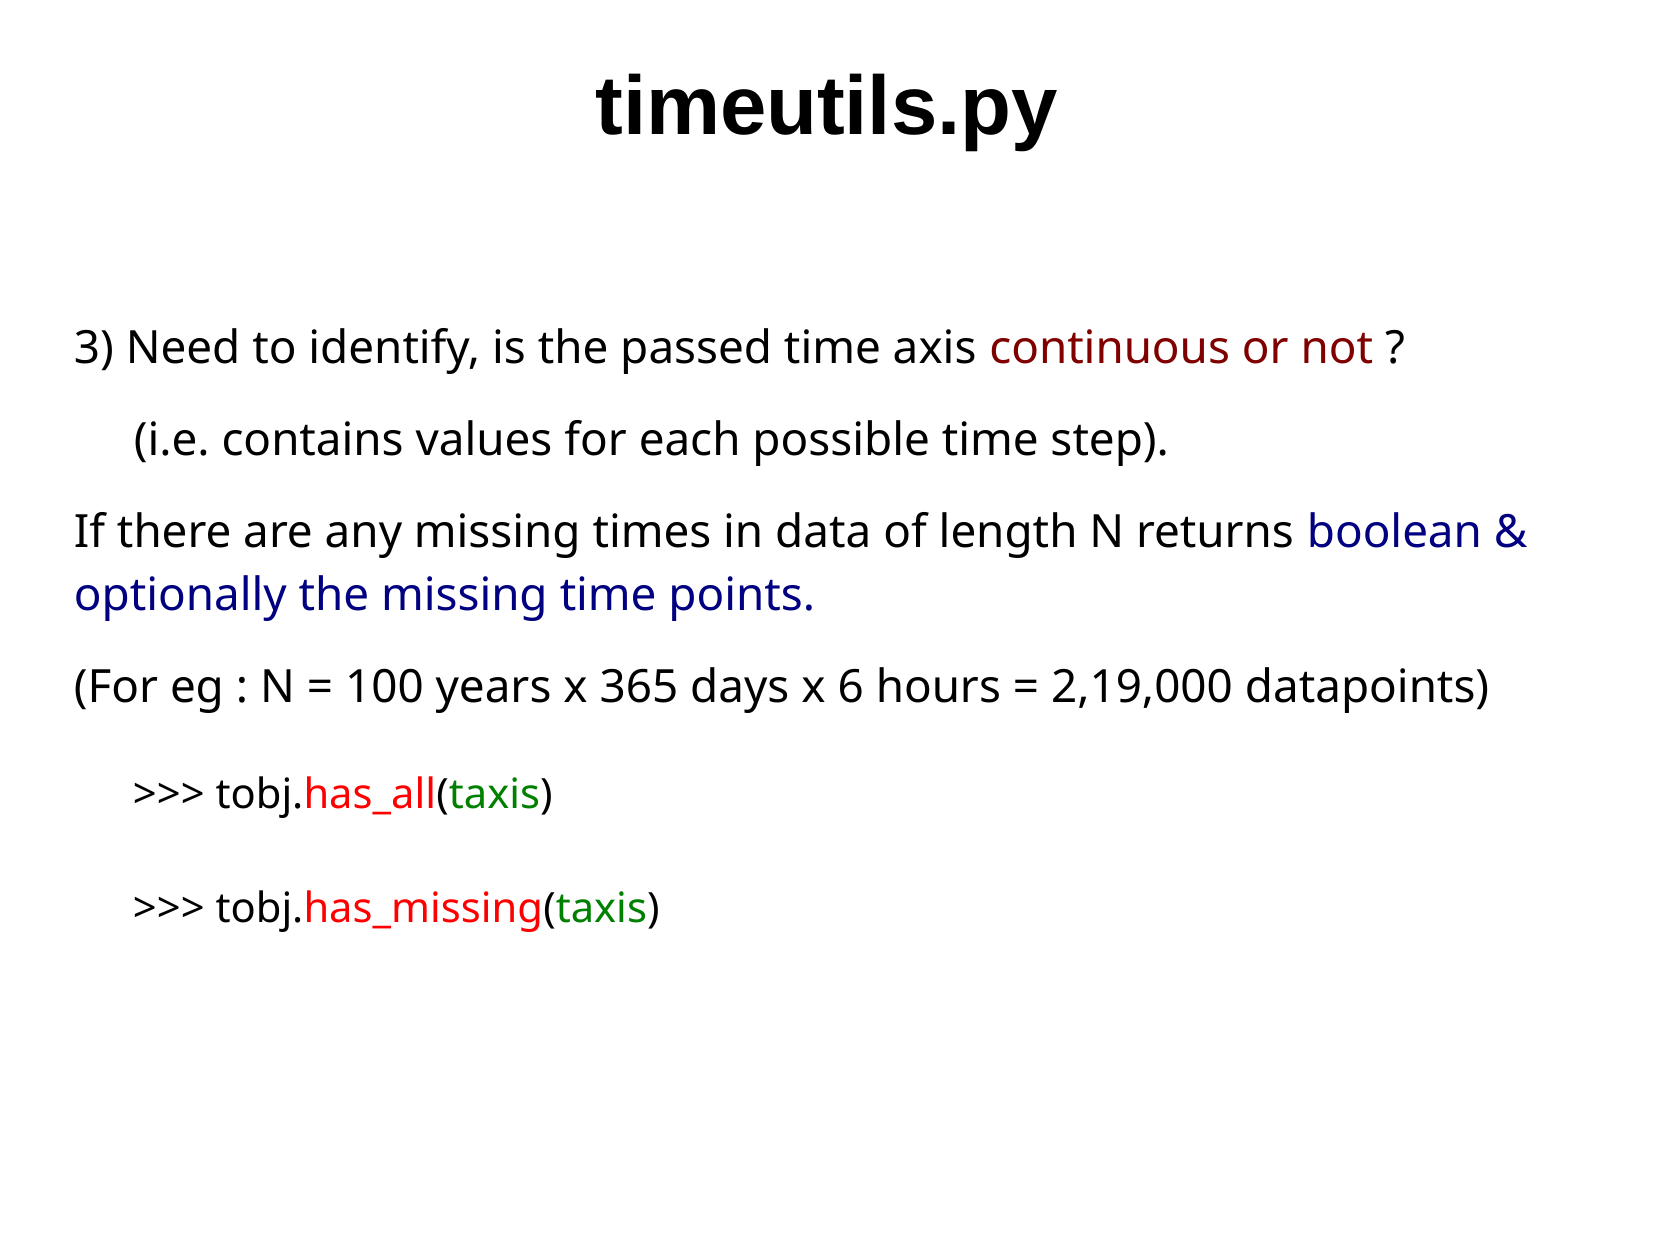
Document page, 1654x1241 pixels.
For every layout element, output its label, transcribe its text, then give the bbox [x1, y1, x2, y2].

title timeutils.py [82, 2, 1571, 210]
list 3) Need to identify, is the passed time axis continuous or not ? (i.e. contains values for each possible time step). If there are any missing times in data of length N returns boolean & optionally the missing time points. (For eg : N = 100 years x 365 days x 6 hours = 2,19,000 datapoints) [59, 307, 1642, 1126]
text_box >>> tobj.has_all(taxis) >>> tobj.has_missing(taxis) [118, 755, 1075, 933]
